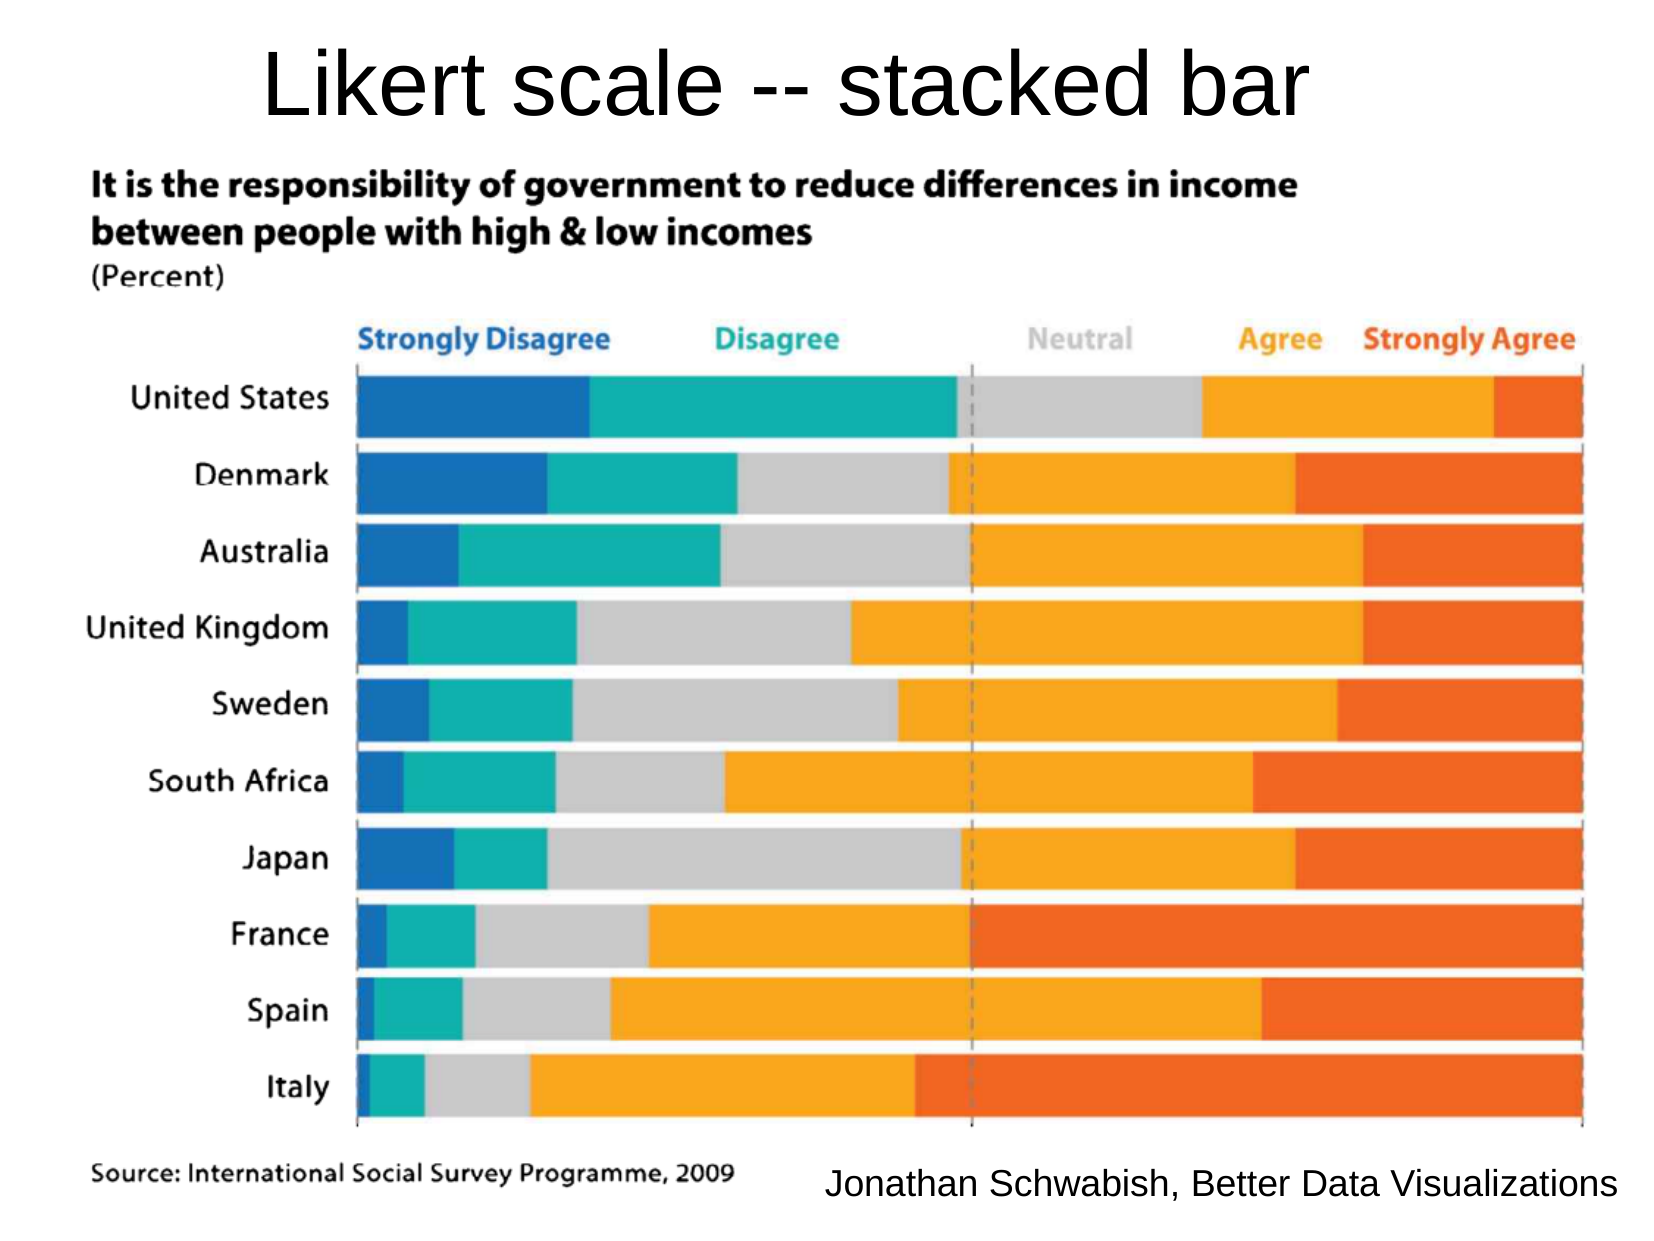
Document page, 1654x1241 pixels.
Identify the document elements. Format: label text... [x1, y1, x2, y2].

text_box Likert scale -- stacked bar [105, 32, 1470, 136]
picture [0, 134, 1654, 1206]
text_box Jonathan Schwabish, Better Data Visualizations [810, 1155, 1654, 1241]
